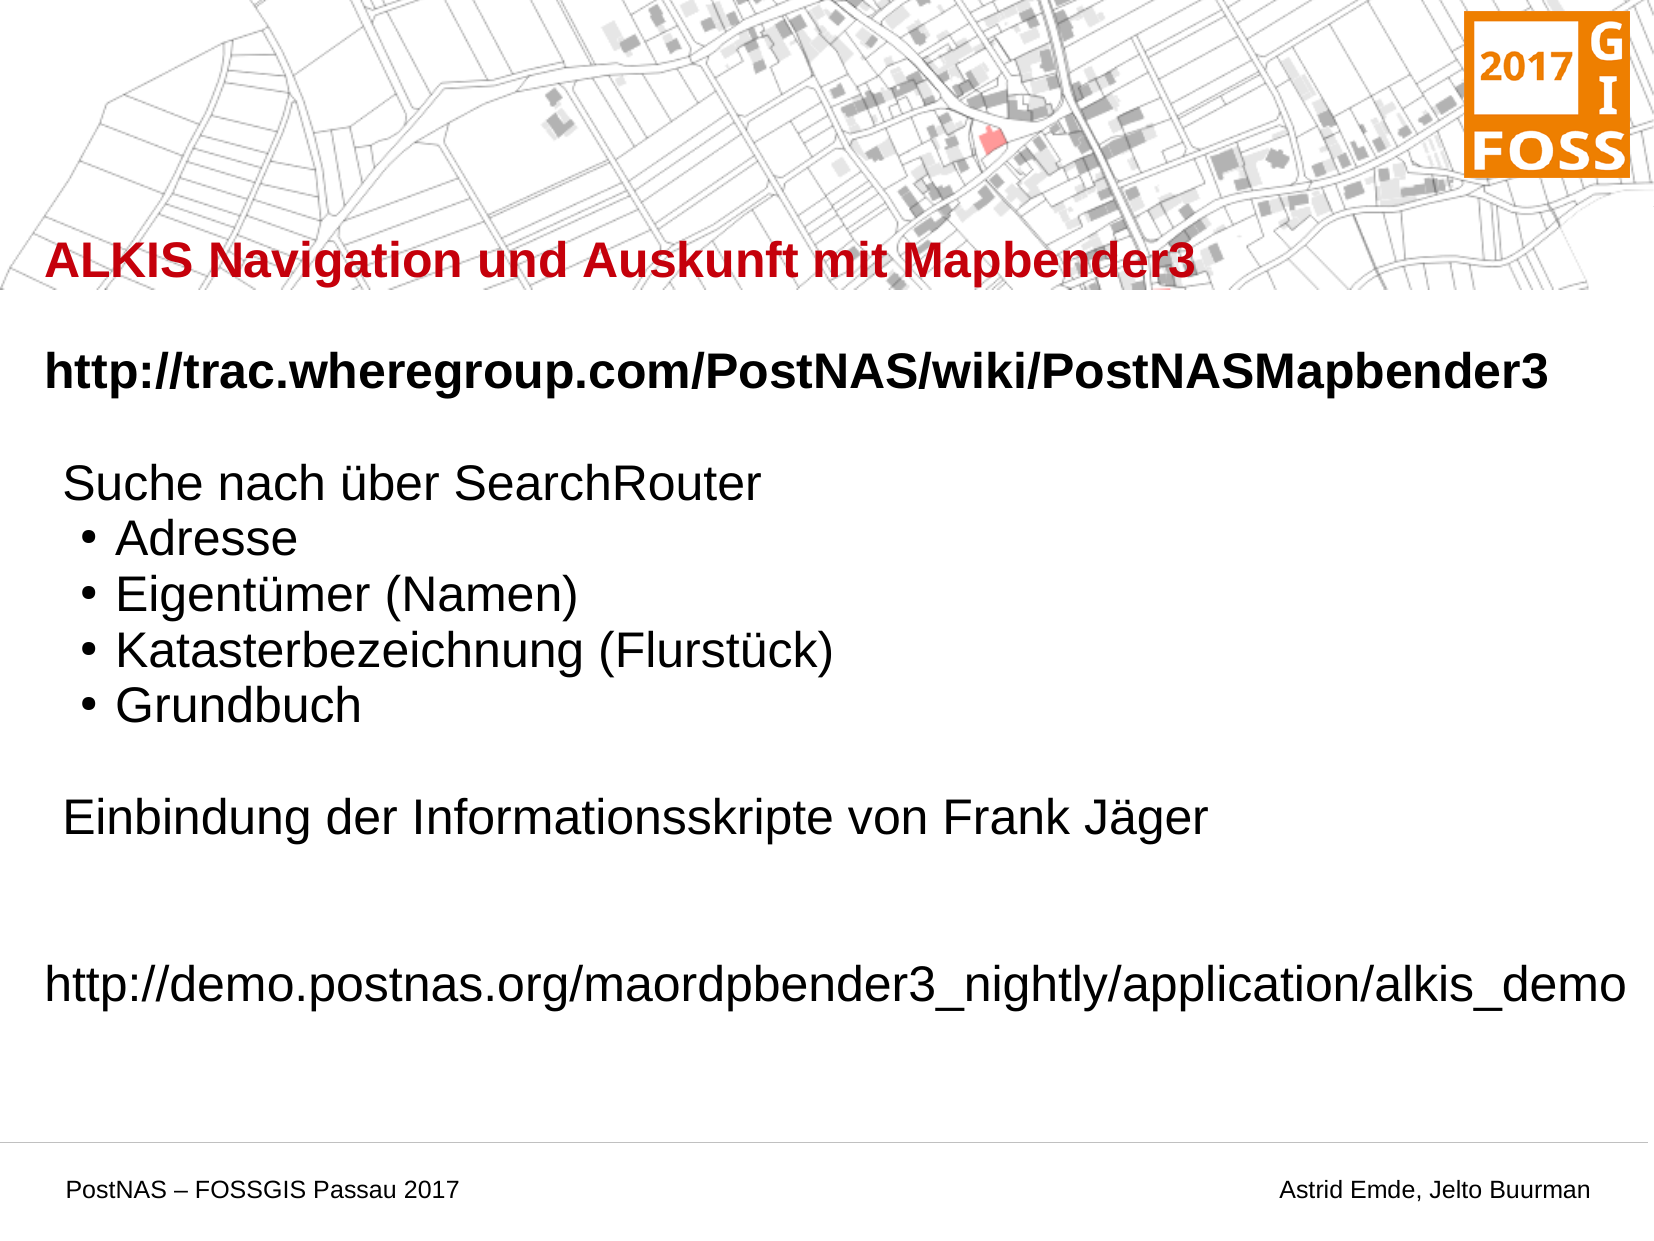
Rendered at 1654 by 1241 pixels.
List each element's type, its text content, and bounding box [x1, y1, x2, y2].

text_box ALKIS Navigation und Auskunft mit Mapbender3 http://trac.wheregroup.com/PostNAS/wiki/PostNASMapbender3 Suche nach über SearchRouter Adresse Eigentümer (Namen) Katasterbezeichnung (Flurstück) Grundbuch Einbindung der Informationsskripte von Frank Jäger http://demo.postnas.org/maordpbender3_nightly/application/alkis_demo [29, 224, 1542, 1052]
picture [1464, 11, 1630, 178]
